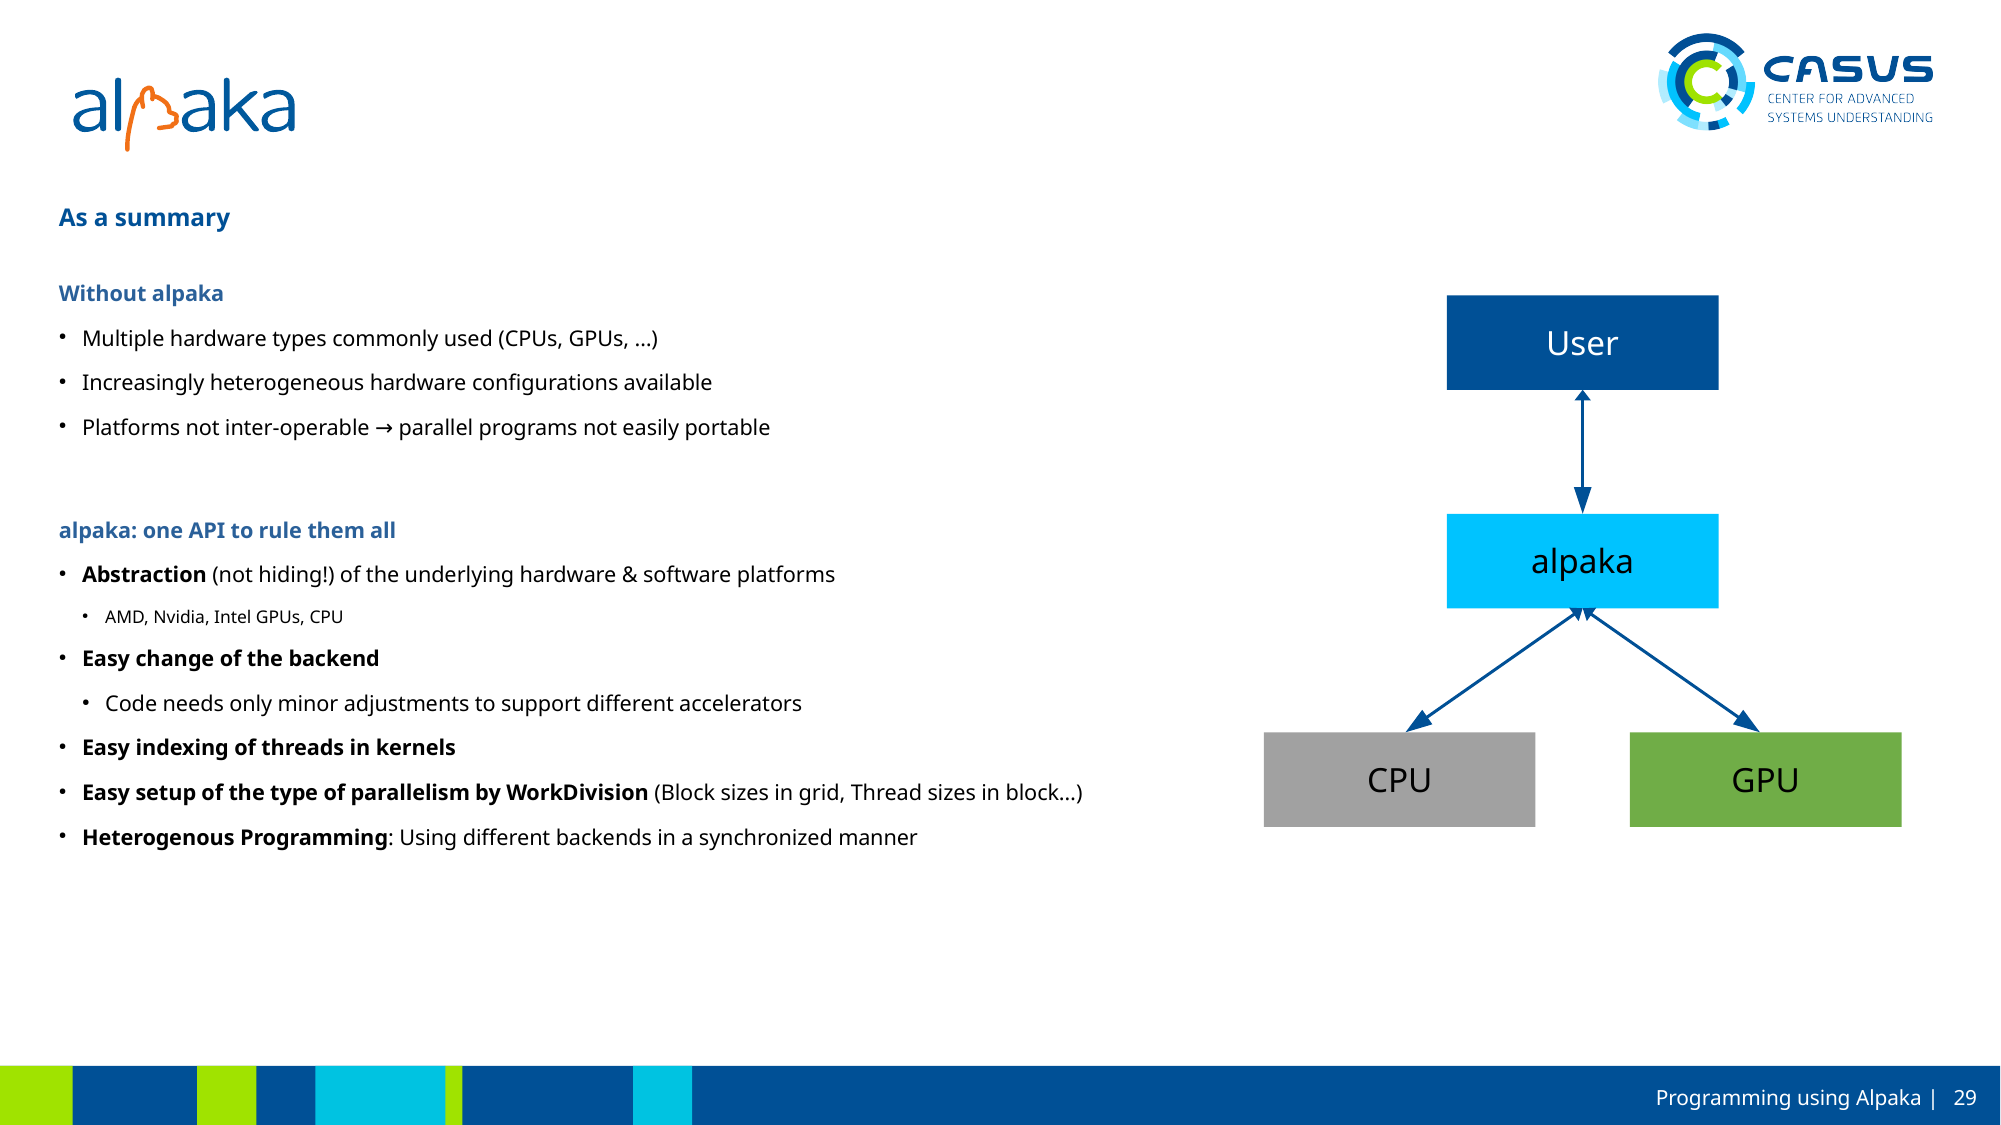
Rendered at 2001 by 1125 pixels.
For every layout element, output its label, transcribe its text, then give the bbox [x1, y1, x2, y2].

text_box CPU [1263, 732, 1536, 827]
text_box alpaka [1446, 513, 1719, 609]
text_box User [1446, 295, 1719, 390]
picture [72, 76, 296, 153]
list As a summary Without alpaka Multiple hardware types commonly used (CPUs, GPUs, …) Increasingly heterogeneous hardware configurations available Platforms not inter-operable → parallel programs not easily portable alpaka: one API to rule them all Abstraction (not hiding!) of the underlying hardware & software platforms AMD, Nvidia, Intel GPUs, CPU Easy change of the backend Code needs only minor adjustments to support different accelerators Easy indexing of threads in kernels Easy setup of the type of parallelism by WorkDivision (Block sizes in grid, Thread sizes in block…) Heterogenous Programming: Using different backends in a synchronized manner [59, 200, 1607, 863]
text_box GPU [1629, 732, 1902, 827]
picture [1658, 33, 1933, 131]
